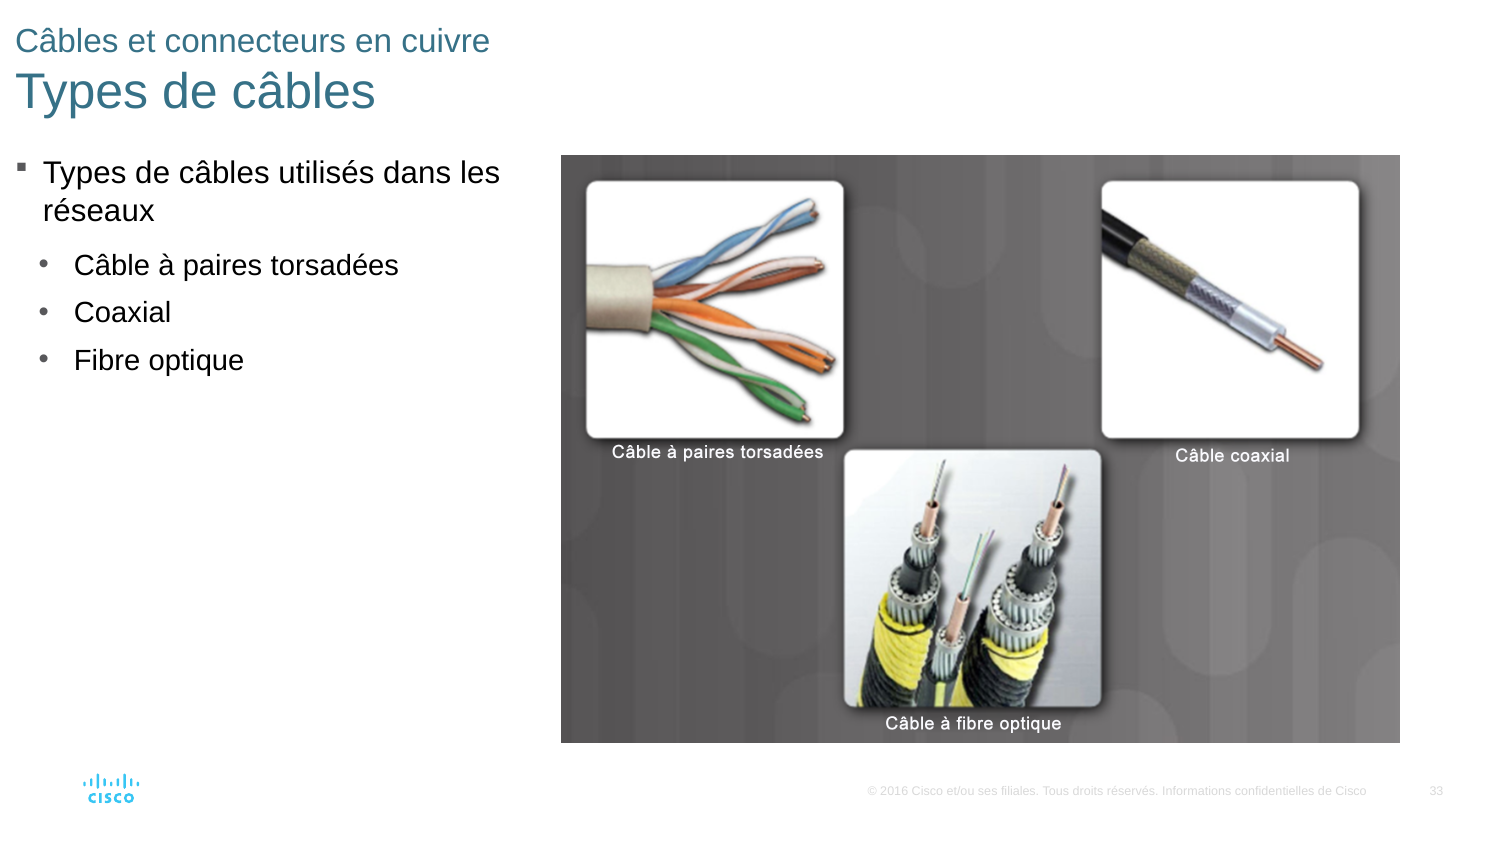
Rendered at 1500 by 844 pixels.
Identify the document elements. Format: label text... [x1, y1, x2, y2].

list Types de câbles utilisés dans les réseaux Câble à paires torsadées Coaxial Fibre optique [0, 144, 554, 512]
title Câbles et connecteurs en cuivre Types de câbles [0, 6, 1500, 131]
picture [561, 155, 1400, 744]
